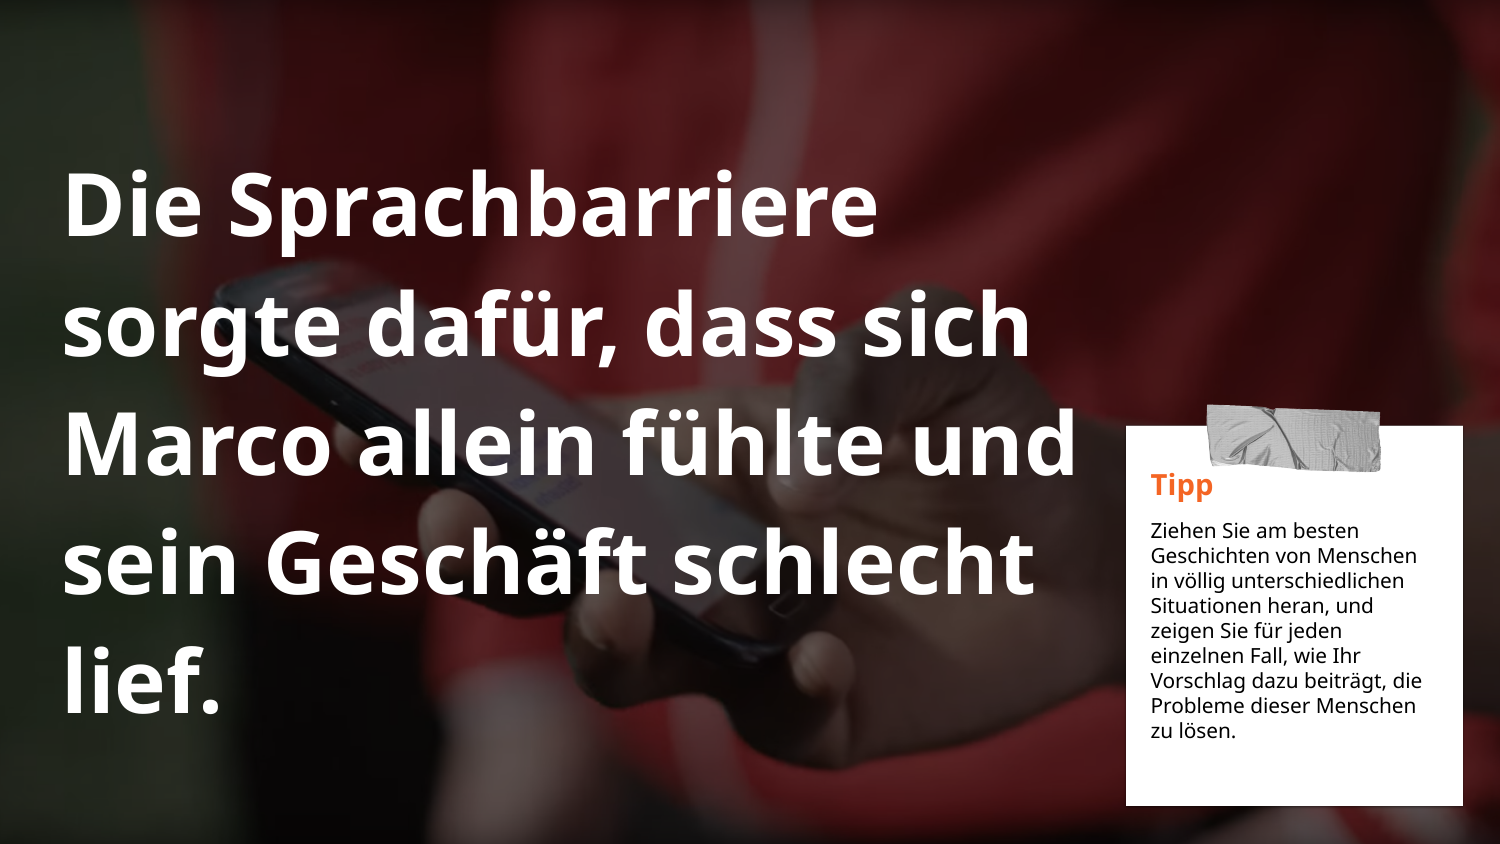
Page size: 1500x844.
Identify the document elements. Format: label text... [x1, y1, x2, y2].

title Die Sprachbarriere sorgte dafür, dass sich Marco allein fühlte und sein Geschäft schlecht lief. [46, 128, 1154, 758]
picture [0, 0, 1500, 844]
text_box Tipp Ziehen Sie am besten Geschichten von Menschen in völlig unterschiedlichen Situationen heran, und zeigen Sie für jeden einzelnen Fall, wie Ihr Vorschlag dazu beiträgt, die Probleme dieser Menschen zu lösen. [1135, 451, 1452, 781]
